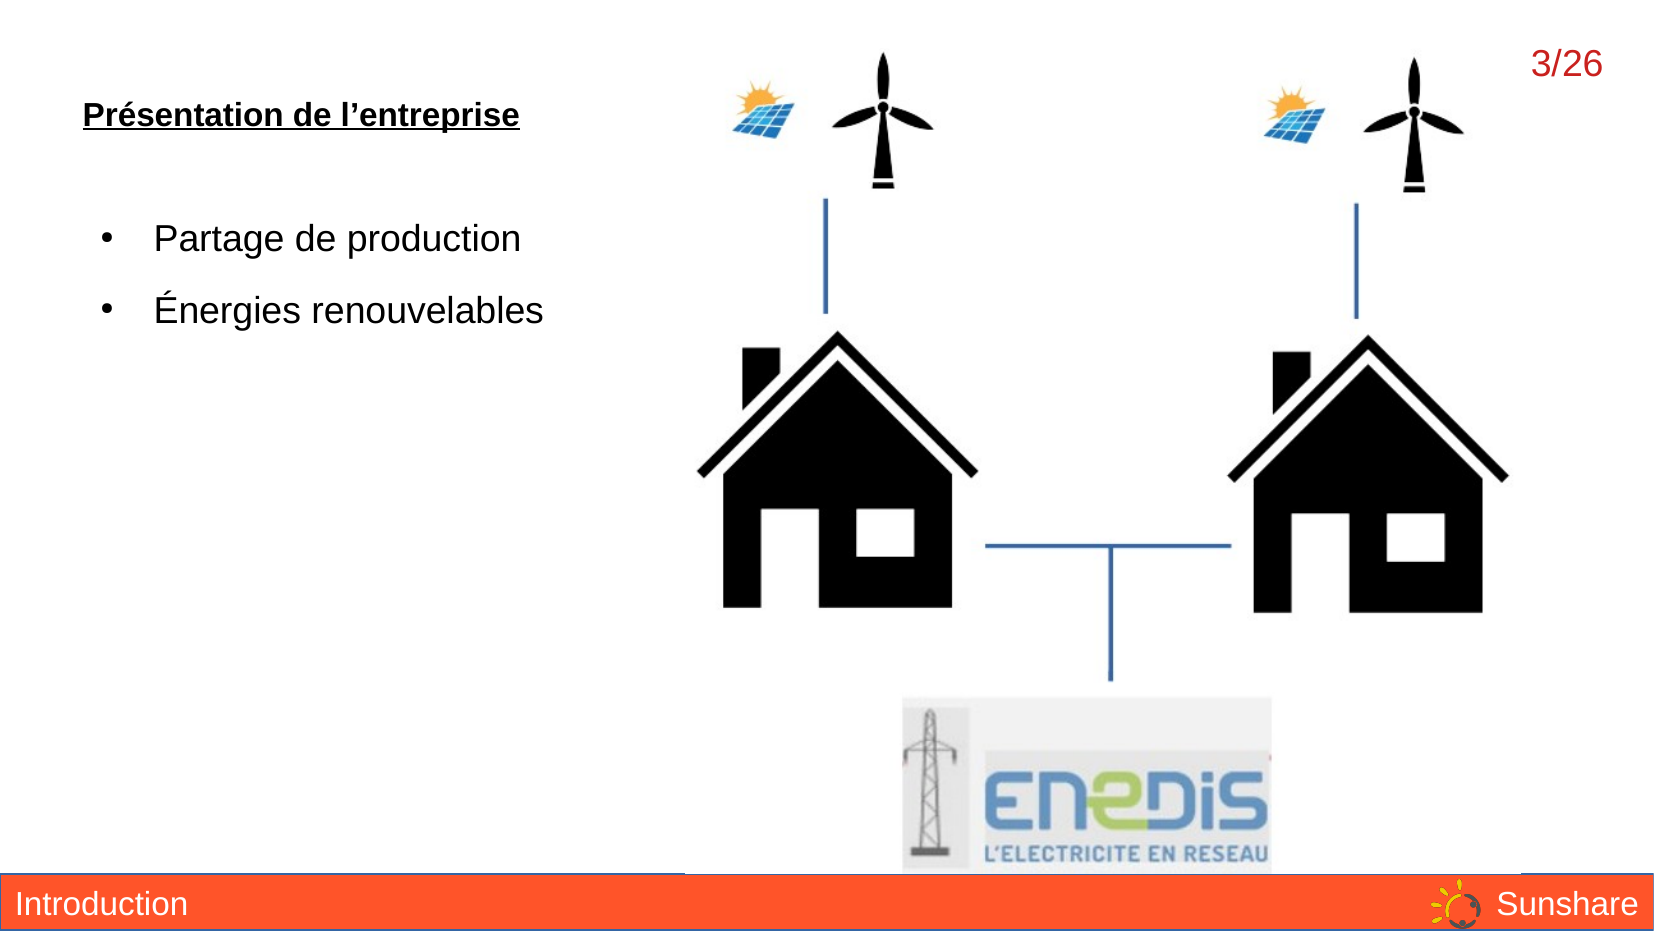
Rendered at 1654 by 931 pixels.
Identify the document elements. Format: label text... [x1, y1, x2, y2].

title Présentation de l’entreprise [82, 37, 1571, 193]
list Partage de production Énergies renouvelables [82, 217, 685, 758]
text_box Introduction [0, 874, 367, 931]
picture [685, 48, 1521, 875]
picture [1429, 877, 1483, 931]
